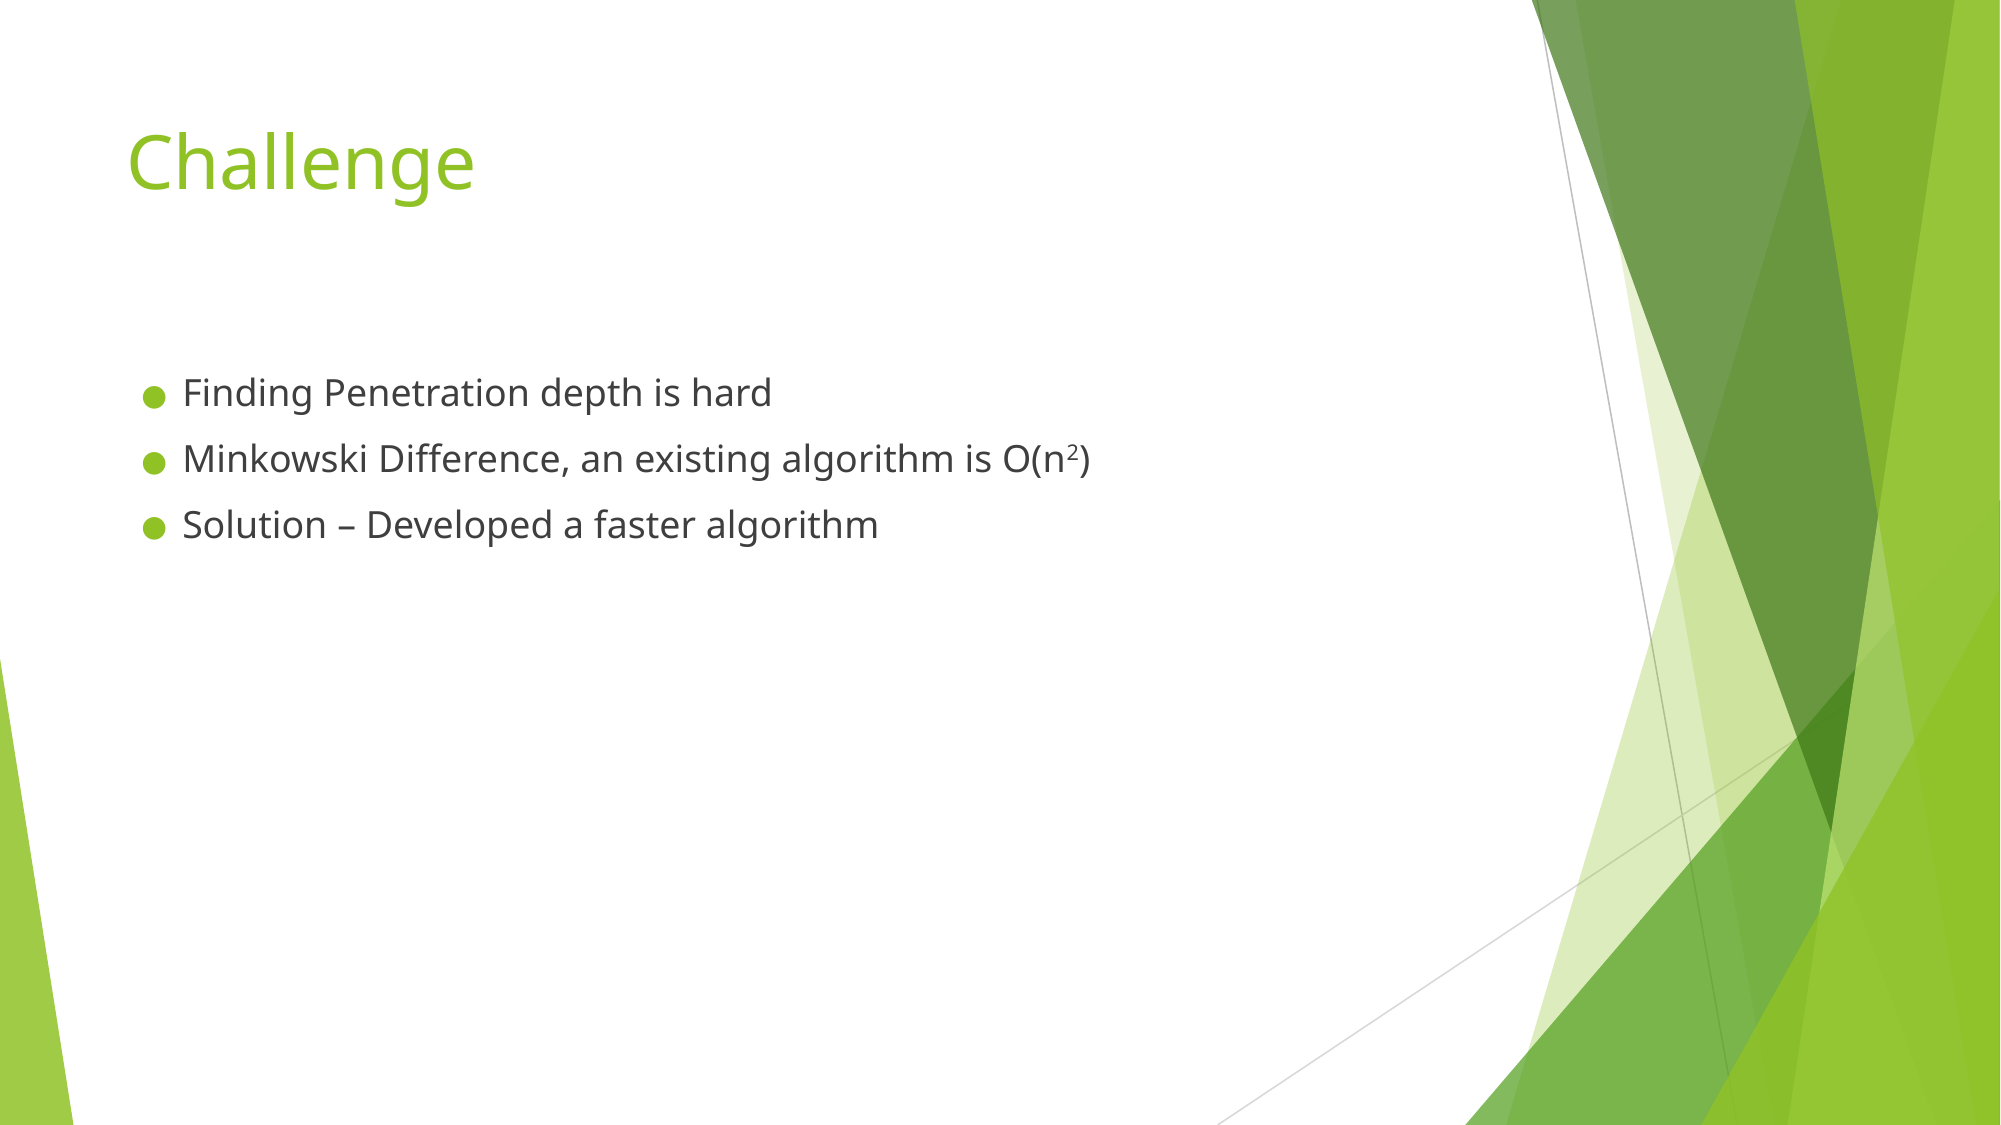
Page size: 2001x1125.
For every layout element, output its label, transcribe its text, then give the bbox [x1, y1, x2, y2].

list Finding Penetration depth is hard Minkowski Difference, an existing algorithm is O(n2) Solution – Developed a faster algorithm [111, 354, 1522, 992]
title Challenge [111, 99, 1522, 317]
